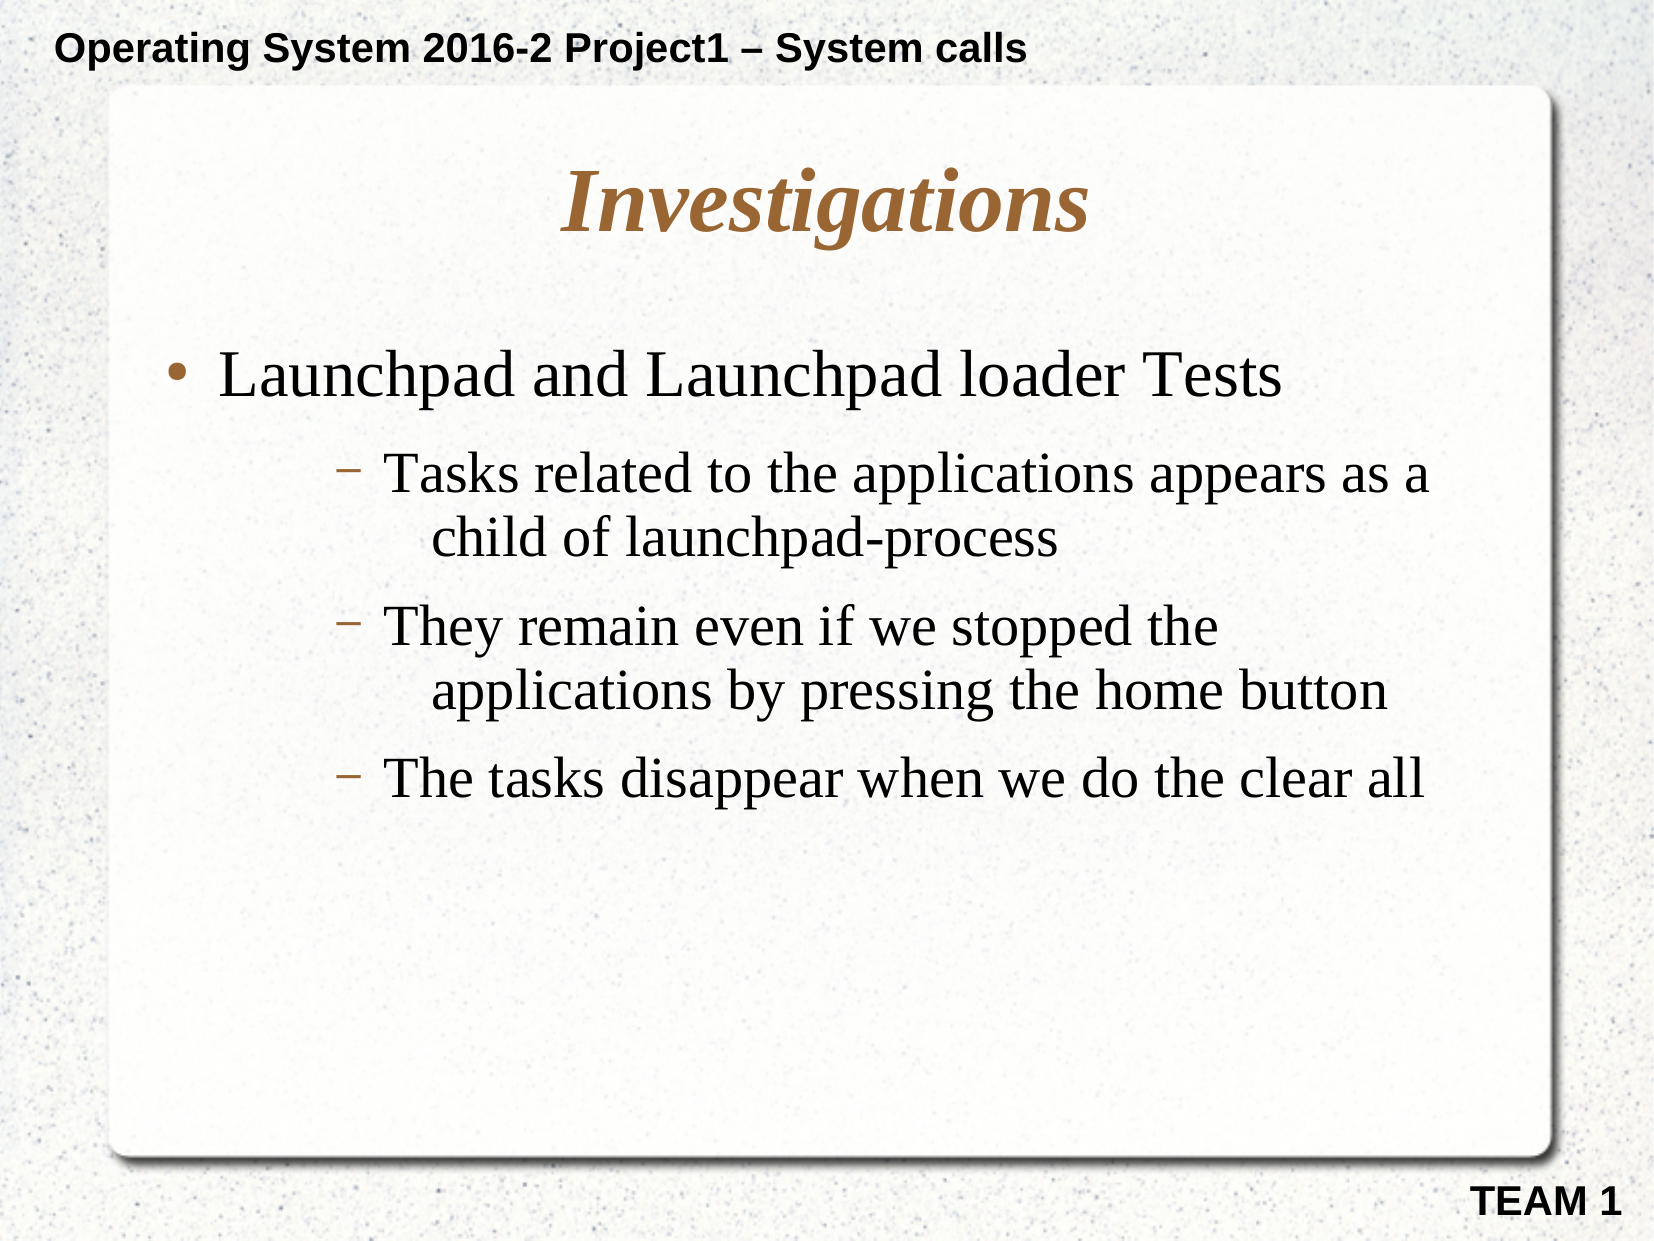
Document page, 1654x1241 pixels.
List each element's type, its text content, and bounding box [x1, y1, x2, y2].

title Investigations [118, 96, 1536, 304]
picture [0, 0, 1654, 1241]
list Launchpad and Launchpad loader Tests Tasks related to the applications appears as a child of launchpad-process They remain even if we stopped the applications by pressing the home button The tasks disappear when we do the clear all [147, 336, 1506, 1042]
text_box Operating System 2016-2 Project1 – System calls [39, 16, 1195, 79]
text_box TEAM 1 [1455, 1170, 1651, 1232]
